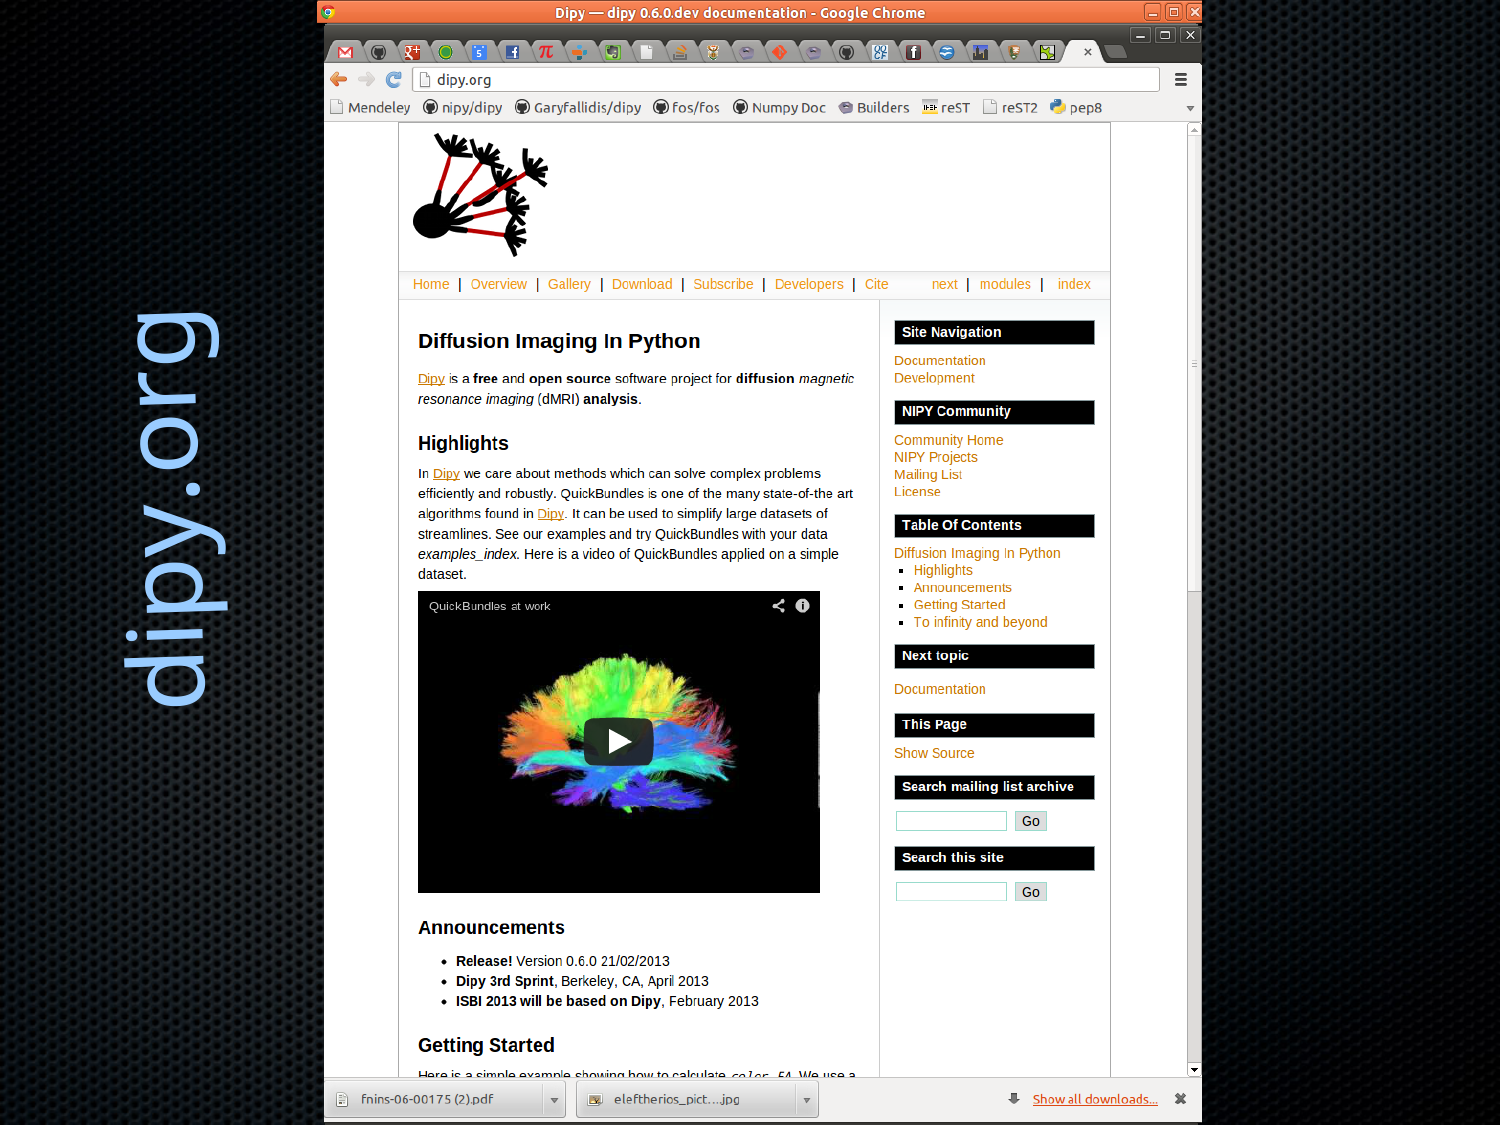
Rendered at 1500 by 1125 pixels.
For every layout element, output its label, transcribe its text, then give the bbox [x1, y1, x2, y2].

picture [0, 0, 1500, 1125]
text_box dipy.org [80, 266, 235, 730]
